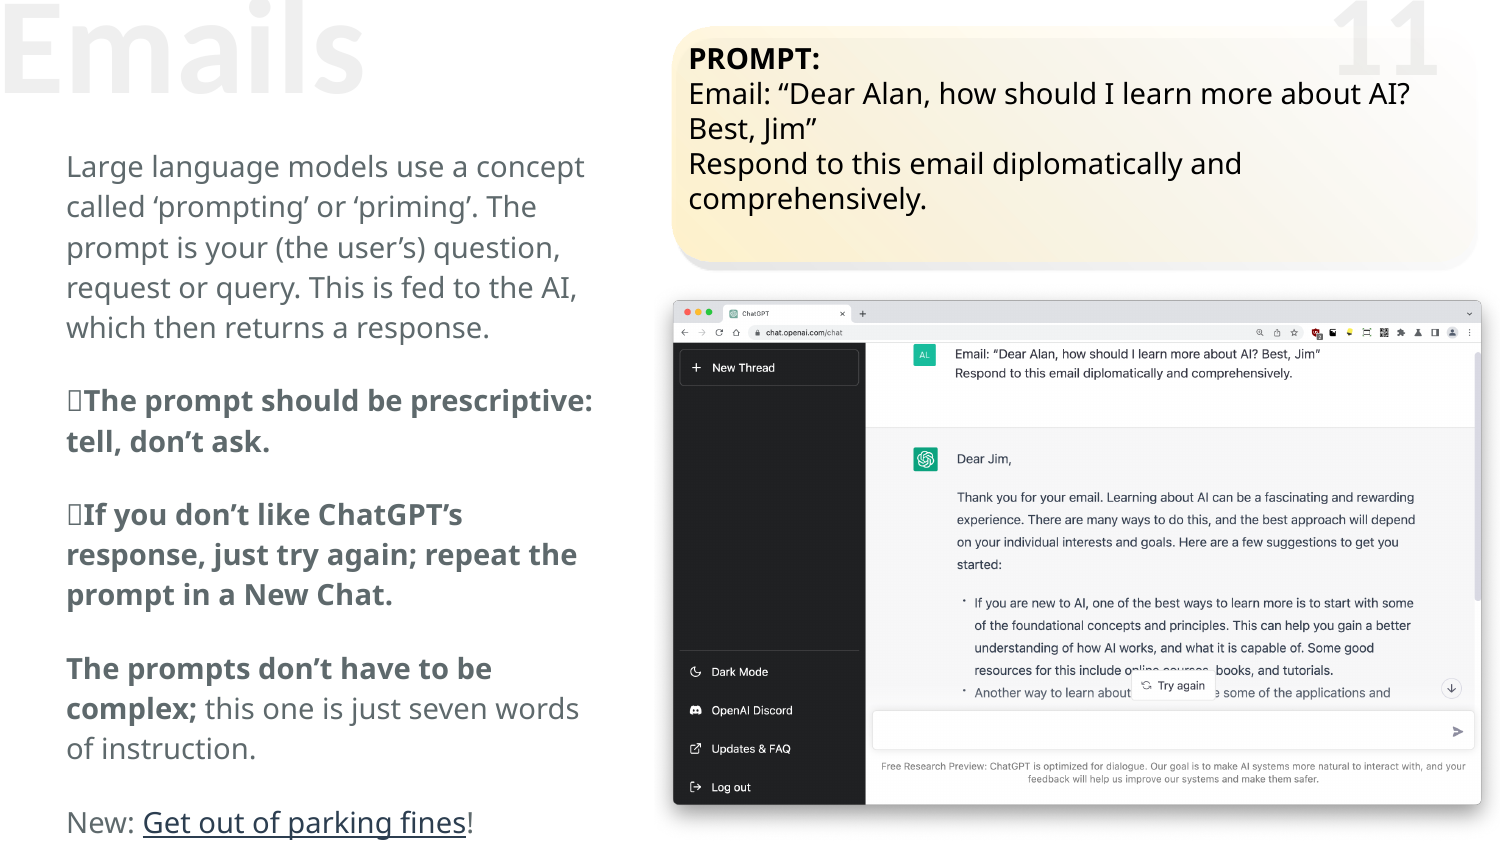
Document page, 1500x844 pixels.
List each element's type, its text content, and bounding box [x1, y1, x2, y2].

title Emails [0, 0, 1435, 91]
list Large language models use a concept called ‘prompting’ or ‘priming’. The prompt is your (the user’s) question, request or query. This is fed to the AI, which then returns a response. 💡The prompt should be prescriptive: tell, don’t ask. 💡If you don’t like ChatGPT’s response, just try again; repeat the prompt in a New Chat. The prompts don’t have to be complex; this one is just seven words of instruction. New: Get out of parking fines! [51, 128, 615, 811]
subtitle Email: “Dear Alan, how should I learn more about AI? Best, Jim” Respond to this email diplomatically and comprehensively. [673, 60, 1471, 251]
picture [654, 280, 1500, 844]
